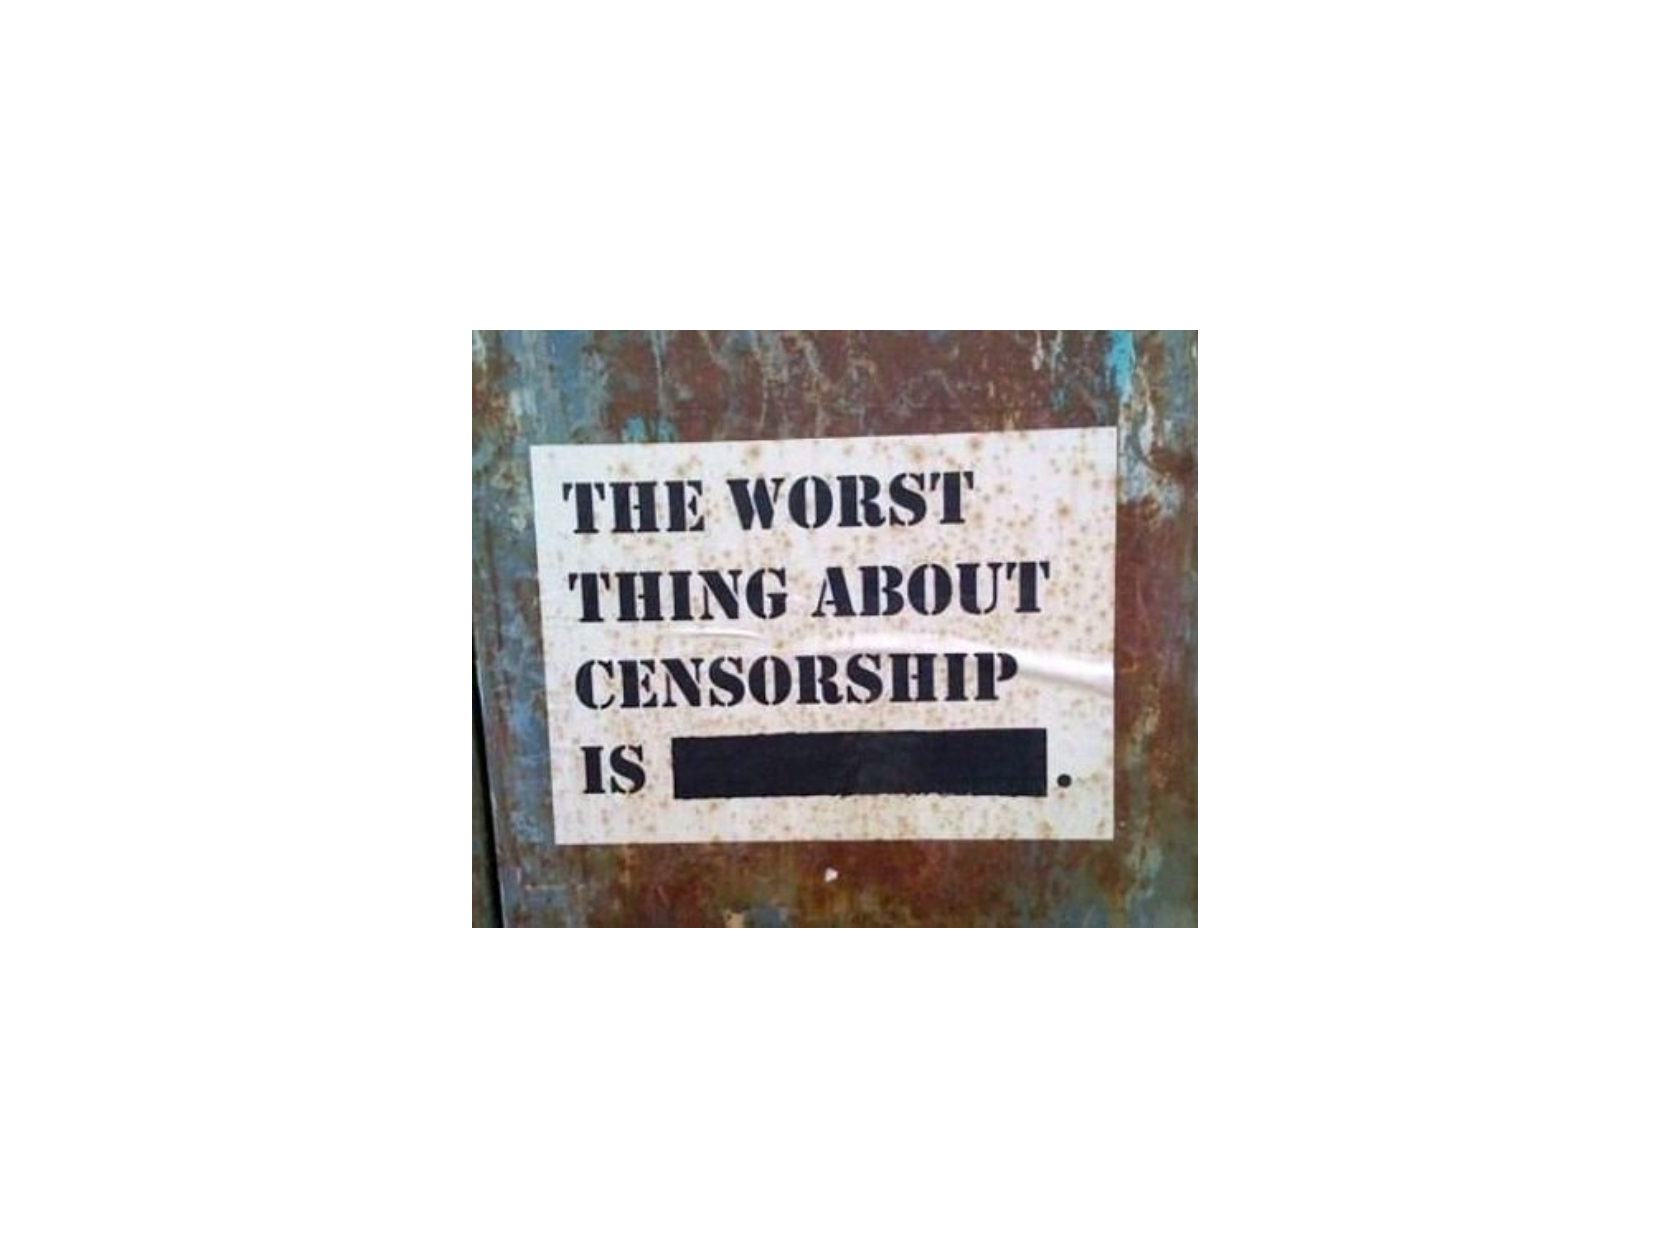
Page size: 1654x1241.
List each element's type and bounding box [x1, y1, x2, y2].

picture [472, 330, 1198, 928]
